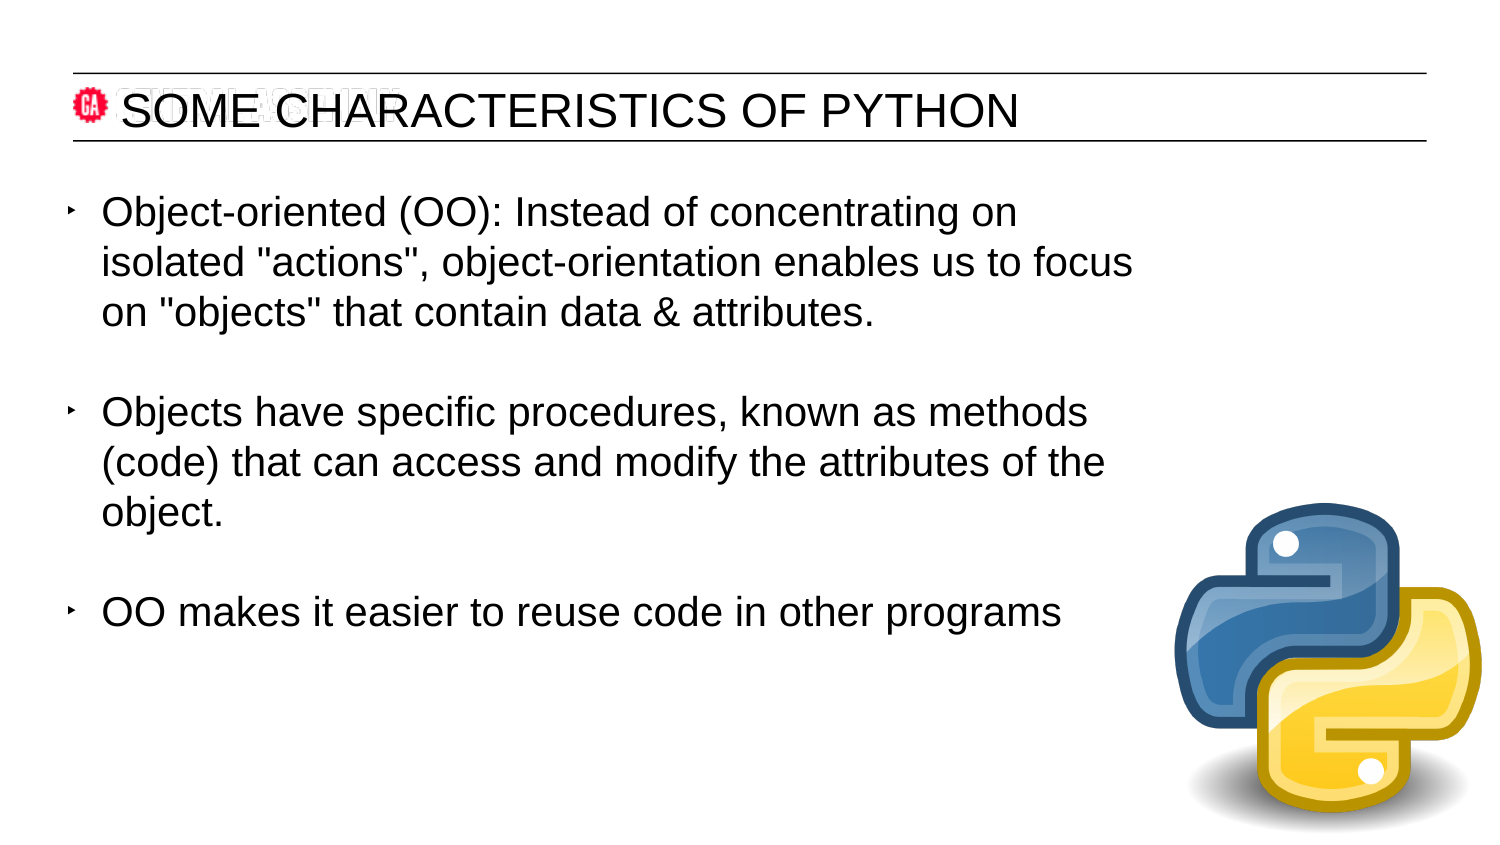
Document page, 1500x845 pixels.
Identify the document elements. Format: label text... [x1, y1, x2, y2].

text_box Object-oriented (OO): Instead of concentrating on isolated "actions", object-orientation enables us to focus on "objects" that contain data & attributes. Objects have specific procedures, known as methods (code) that can access and modify the attributes of the object. OO makes it easier to reuse code in other programs [66, 184, 1146, 790]
picture [73, 87, 120, 123]
picture [1154, 495, 1500, 842]
text_box SOME CHARACTERISTICS OF PYTHON [120, 79, 1359, 129]
